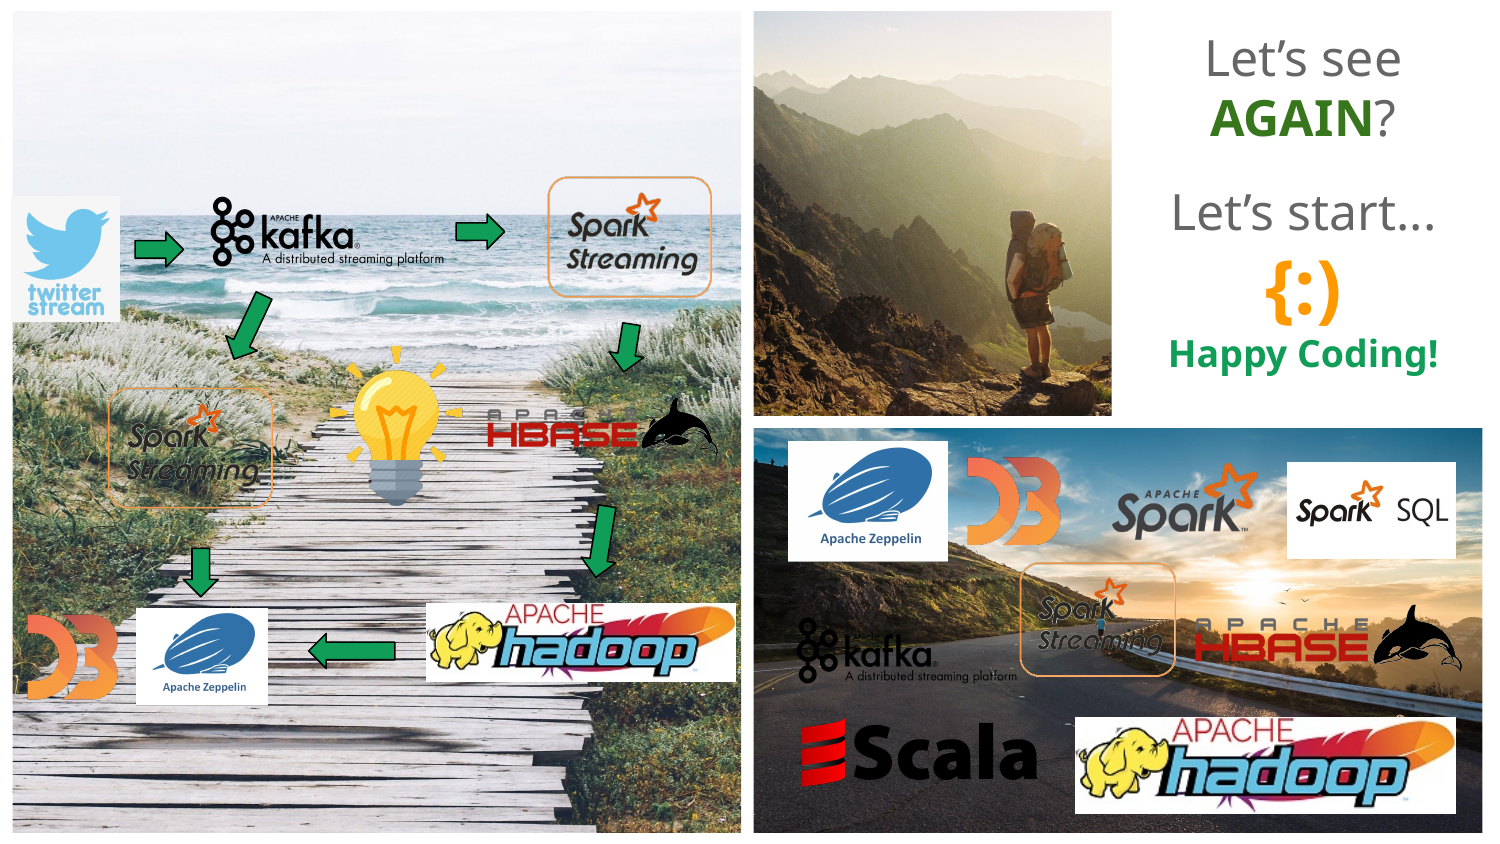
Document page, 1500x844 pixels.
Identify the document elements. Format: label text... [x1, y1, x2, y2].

picture [753, 11, 1112, 416]
text_box [609, 322, 644, 372]
text_box [135, 231, 184, 268]
text_box [581, 504, 616, 578]
picture [753, 428, 1483, 833]
text_box [456, 214, 505, 250]
list Let’s see AGAIN? Let’s start... {:) Happy Coding! [1124, 11, 1483, 416]
text_box [308, 633, 395, 669]
text_box [183, 548, 219, 597]
picture [11, 11, 742, 833]
text_box [225, 291, 273, 360]
